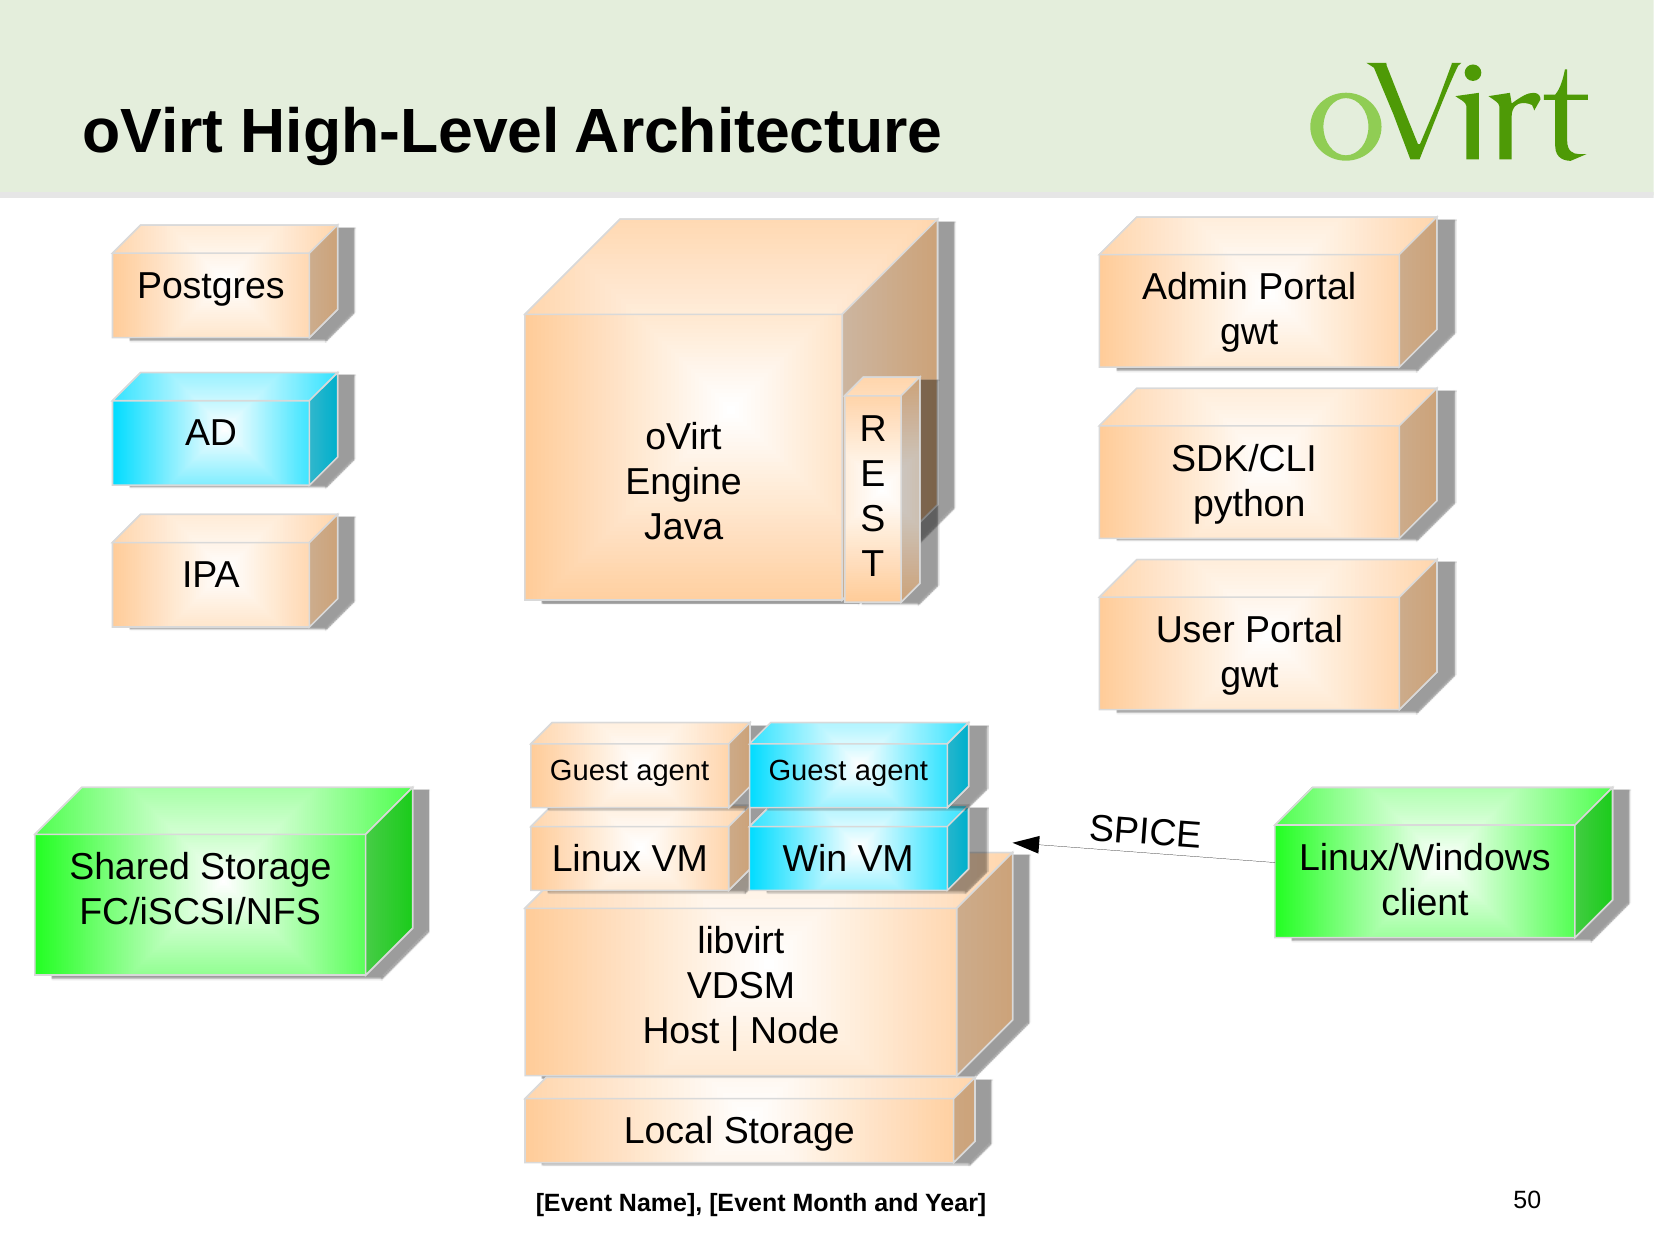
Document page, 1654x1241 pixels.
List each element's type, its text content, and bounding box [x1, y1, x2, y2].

title oVirt High-Level Architecture [82, 37, 1303, 226]
text_box Postgres [112, 254, 309, 338]
text_box AD [112, 401, 309, 486]
text_box IPA [112, 543, 309, 627]
text_box Shared Storage FC/iSCSI/NFS [34, 835, 365, 976]
text_box Guest agent [530, 744, 728, 808]
text_box libvirt VDSM Host | Node [525, 909, 956, 1076]
text_box Admin Portal gwt [1099, 255, 1399, 368]
text_box Linux VM [530, 827, 728, 891]
text_box R E S T [844, 396, 901, 603]
text_box Local Storage [525, 1099, 953, 1163]
text_box User Portal gwt [1099, 598, 1399, 710]
text_box Win VM [749, 827, 947, 891]
text_box oVirt Engine Java [524, 315, 842, 601]
text_box SDK/CLI python [1099, 426, 1399, 539]
text_box Linux/Windows client [1274, 826, 1574, 938]
text_box Guest agent [749, 744, 947, 808]
